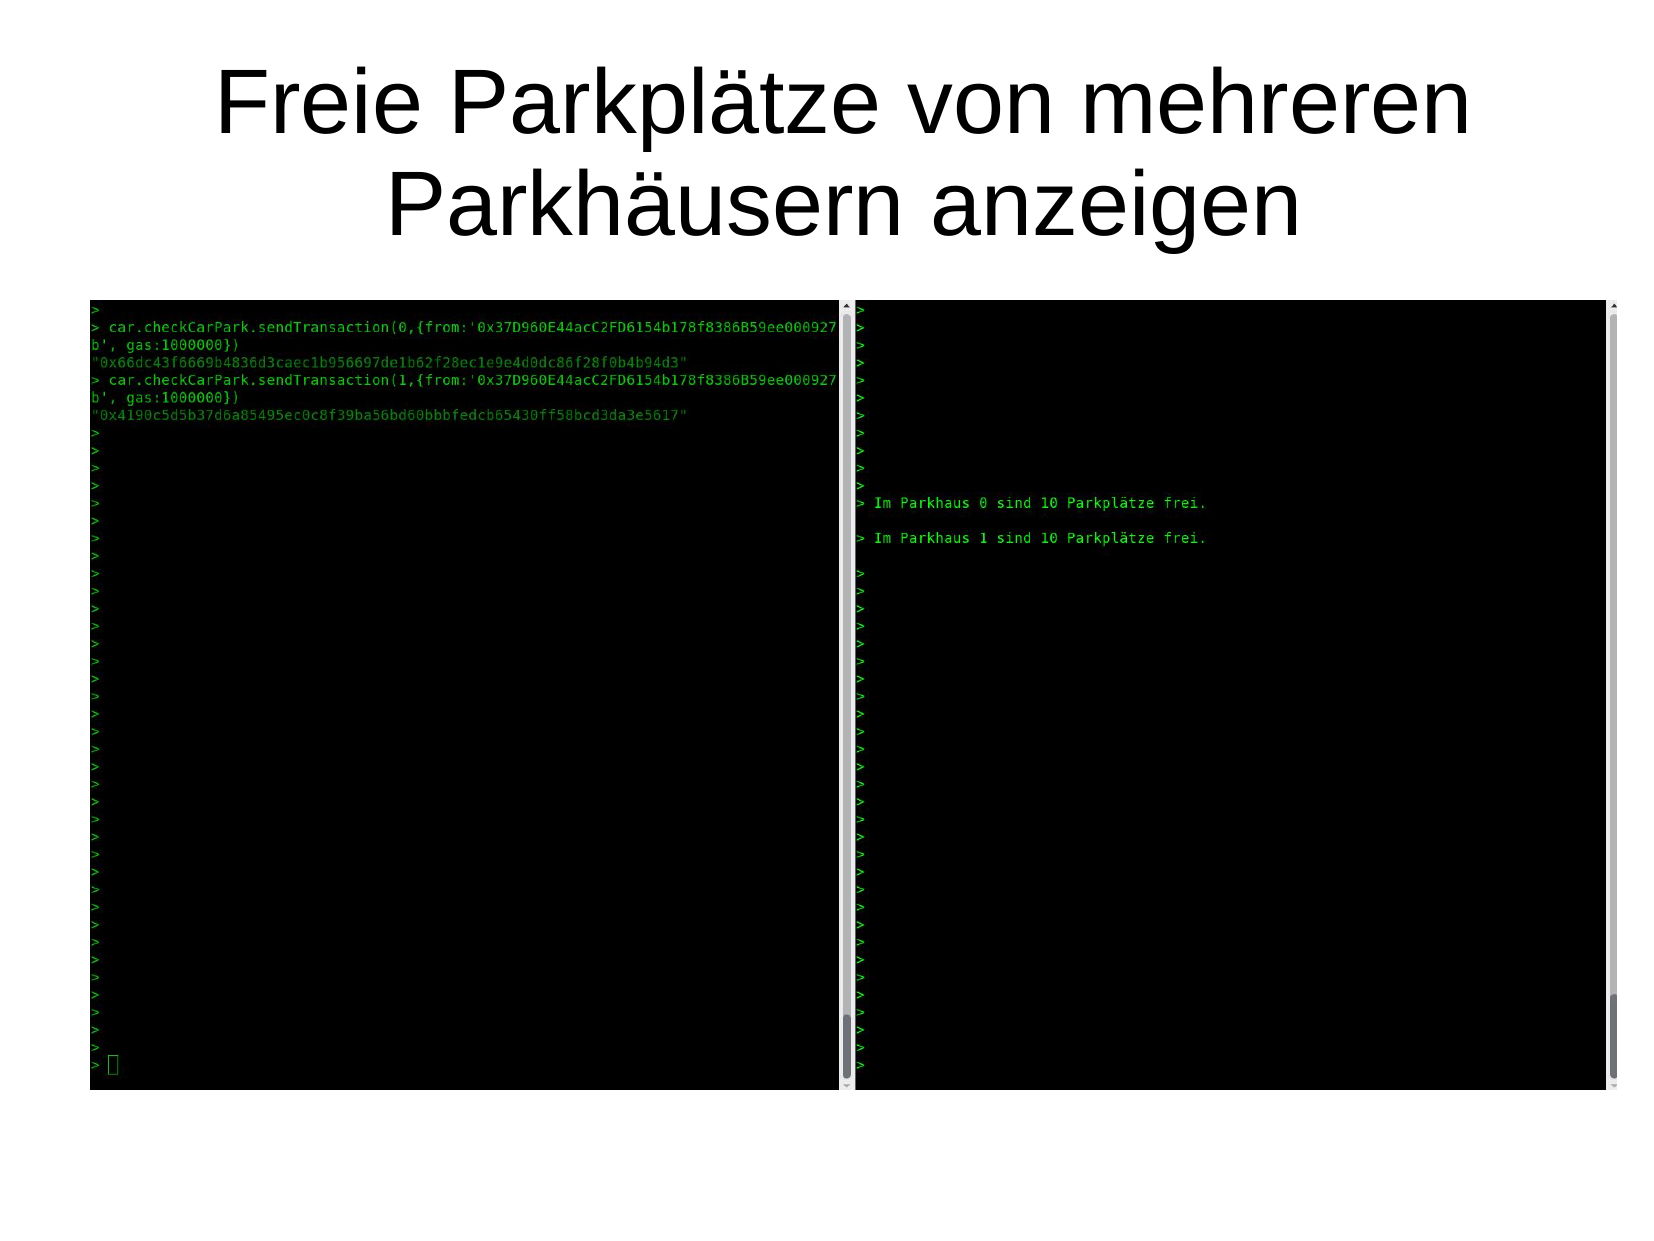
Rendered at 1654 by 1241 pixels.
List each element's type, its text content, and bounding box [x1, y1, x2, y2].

picture [90, 300, 1617, 1090]
title Freie Parkplätze von mehreren Parkhäusern anzeigen [82, 49, 1571, 257]
